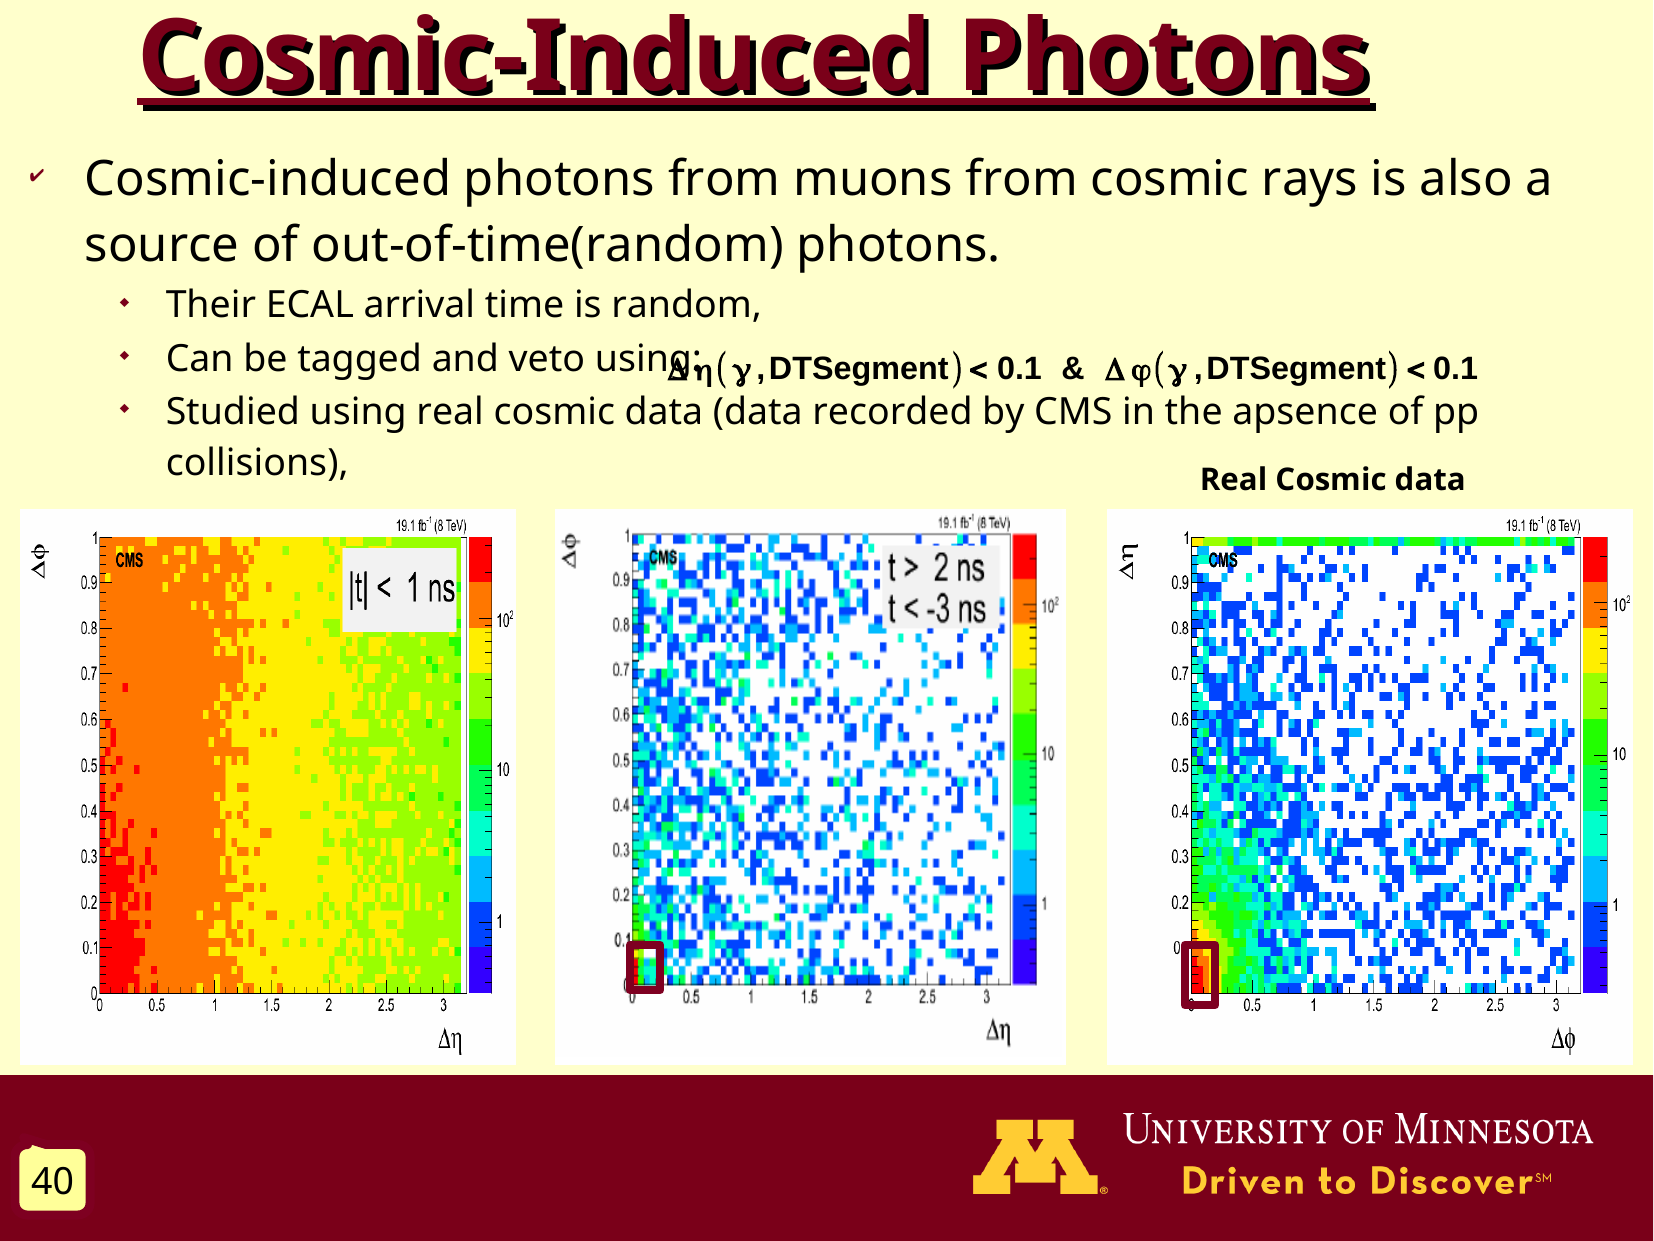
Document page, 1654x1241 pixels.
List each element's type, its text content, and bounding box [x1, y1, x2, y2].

text_box [630, 945, 661, 991]
text_box [1185, 945, 1216, 1006]
text_box 40 [15, 1137, 91, 1216]
list Their ECAL arrival time is random, Can be tagged and veto using: Studied using real cosmic data (data recorded by CMS in the apsence of pp collisions), [105, 270, 1639, 496]
picture [0, 1075, 1654, 1241]
list Cosmic-induced photons from muons from cosmic rays is also a source of out-of-time(random) photons. [15, 135, 1639, 286]
picture [555, 509, 1066, 1066]
picture [1107, 509, 1633, 1065]
picture [20, 509, 516, 1066]
text_box Real Cosmic data [1185, 450, 1561, 526]
chart [659, 348, 1486, 391]
title Cosmic-Induced Photons [122, 0, 1528, 126]
